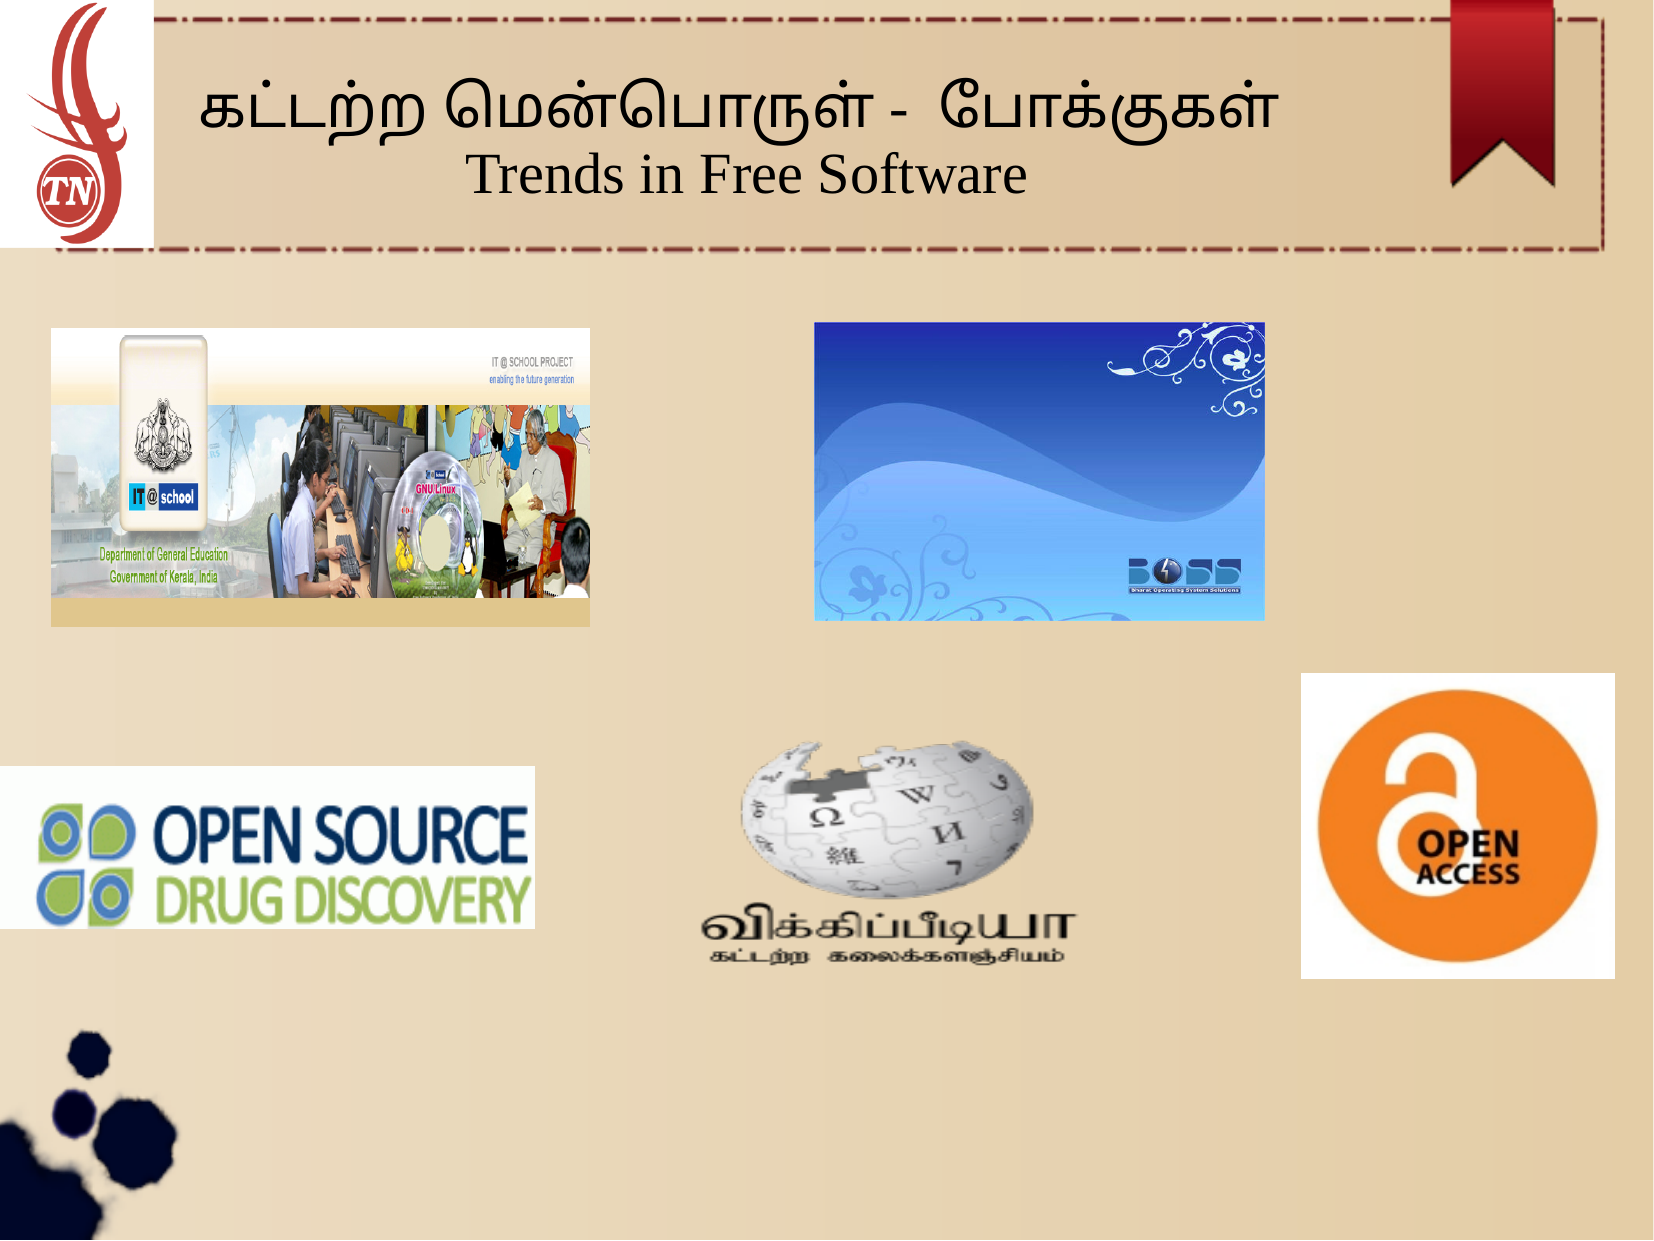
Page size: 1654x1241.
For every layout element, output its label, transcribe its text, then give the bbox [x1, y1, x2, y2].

picture [0, 0, 1654, 1240]
title கட்டற்ற மென்பொருள் - போக்குகள் Trends in Free Software [154, 69, 1412, 207]
